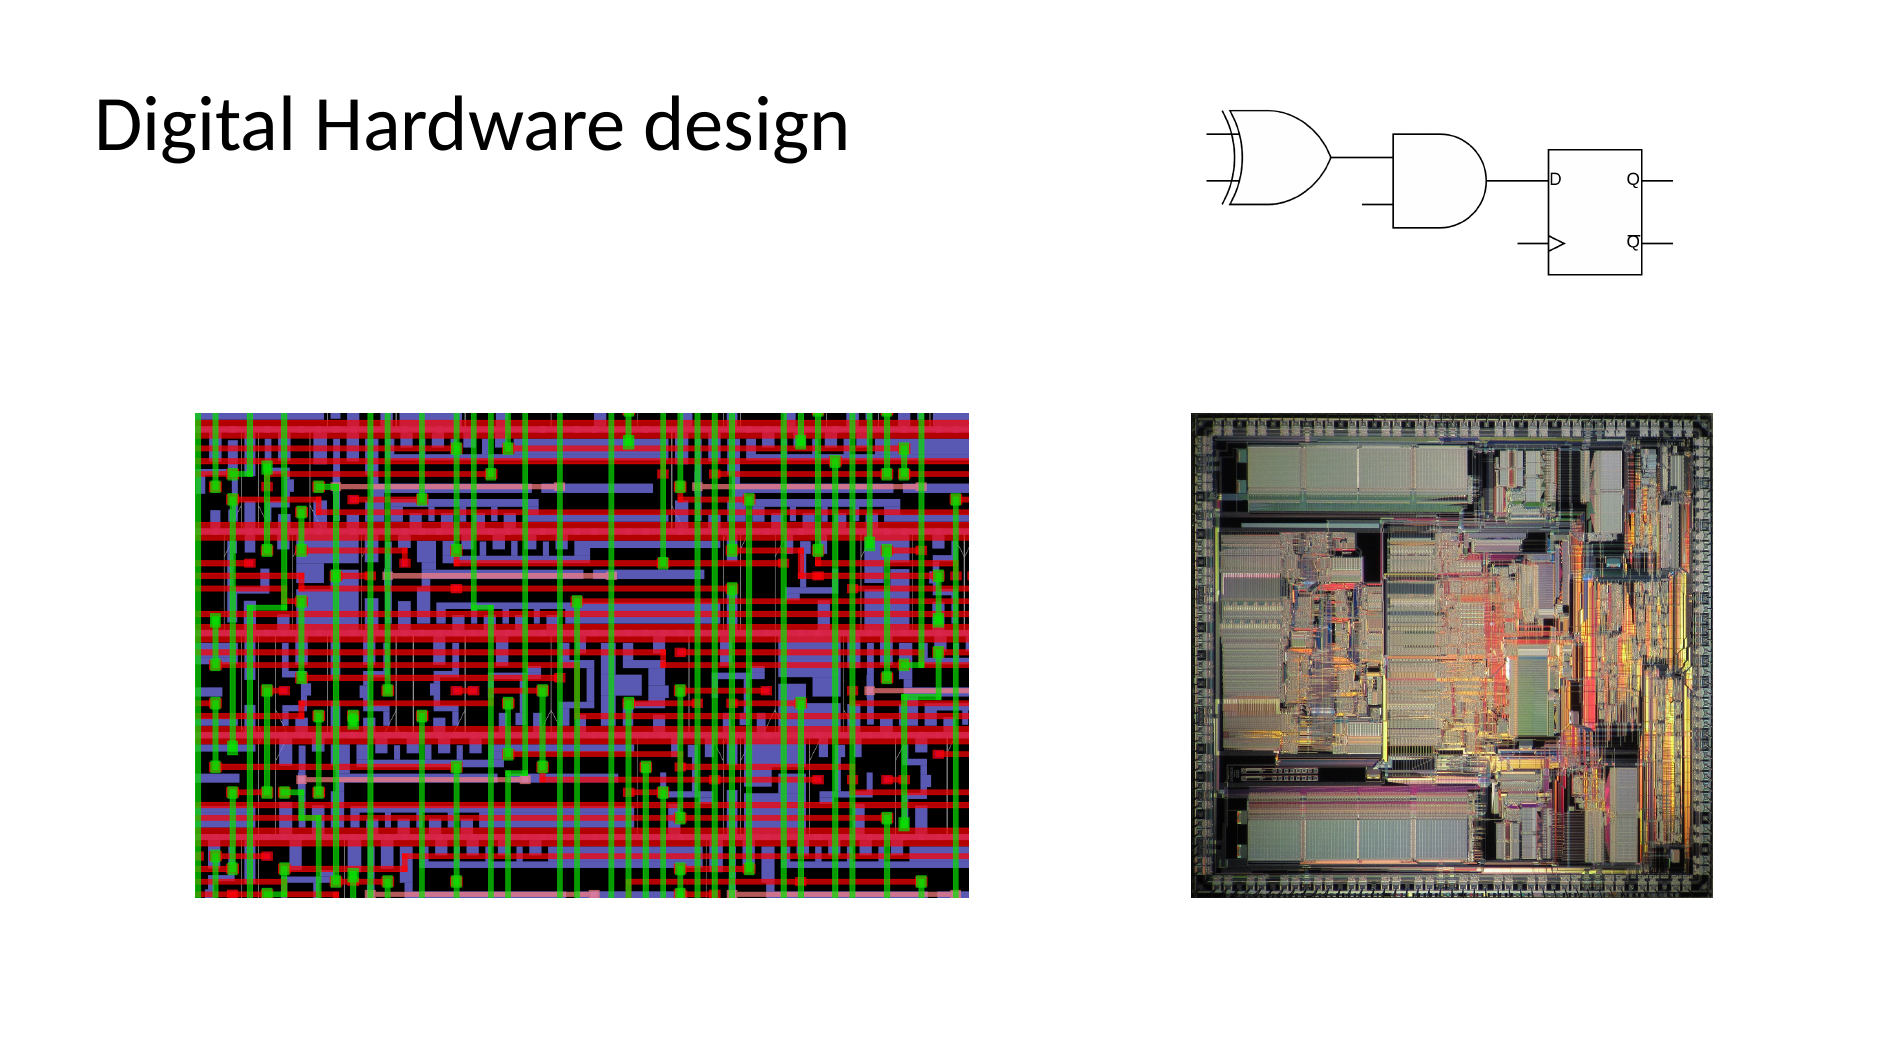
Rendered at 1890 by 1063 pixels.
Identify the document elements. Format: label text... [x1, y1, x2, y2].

picture [1191, 413, 1713, 898]
picture [1190, 94, 1689, 291]
title Digital Hardware design [94, 42, 1796, 220]
picture [195, 413, 969, 898]
